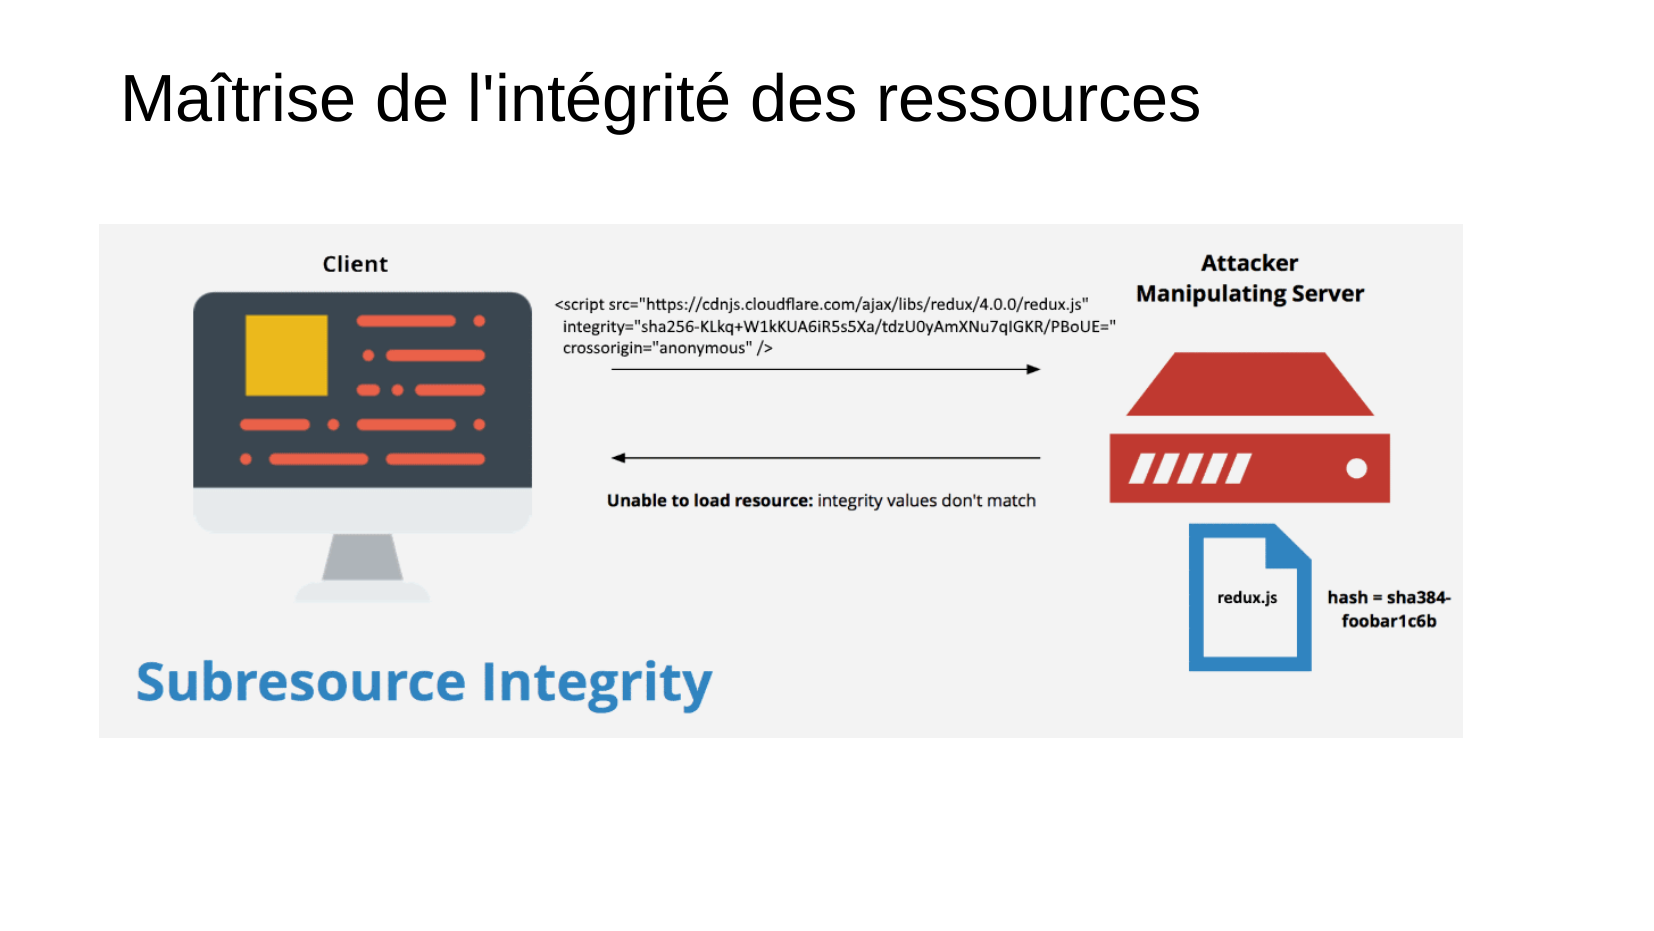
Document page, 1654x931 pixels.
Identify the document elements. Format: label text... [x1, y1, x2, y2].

list Maîtrise de l'intégrité des ressources [49, 60, 1538, 188]
picture [99, 224, 1463, 738]
